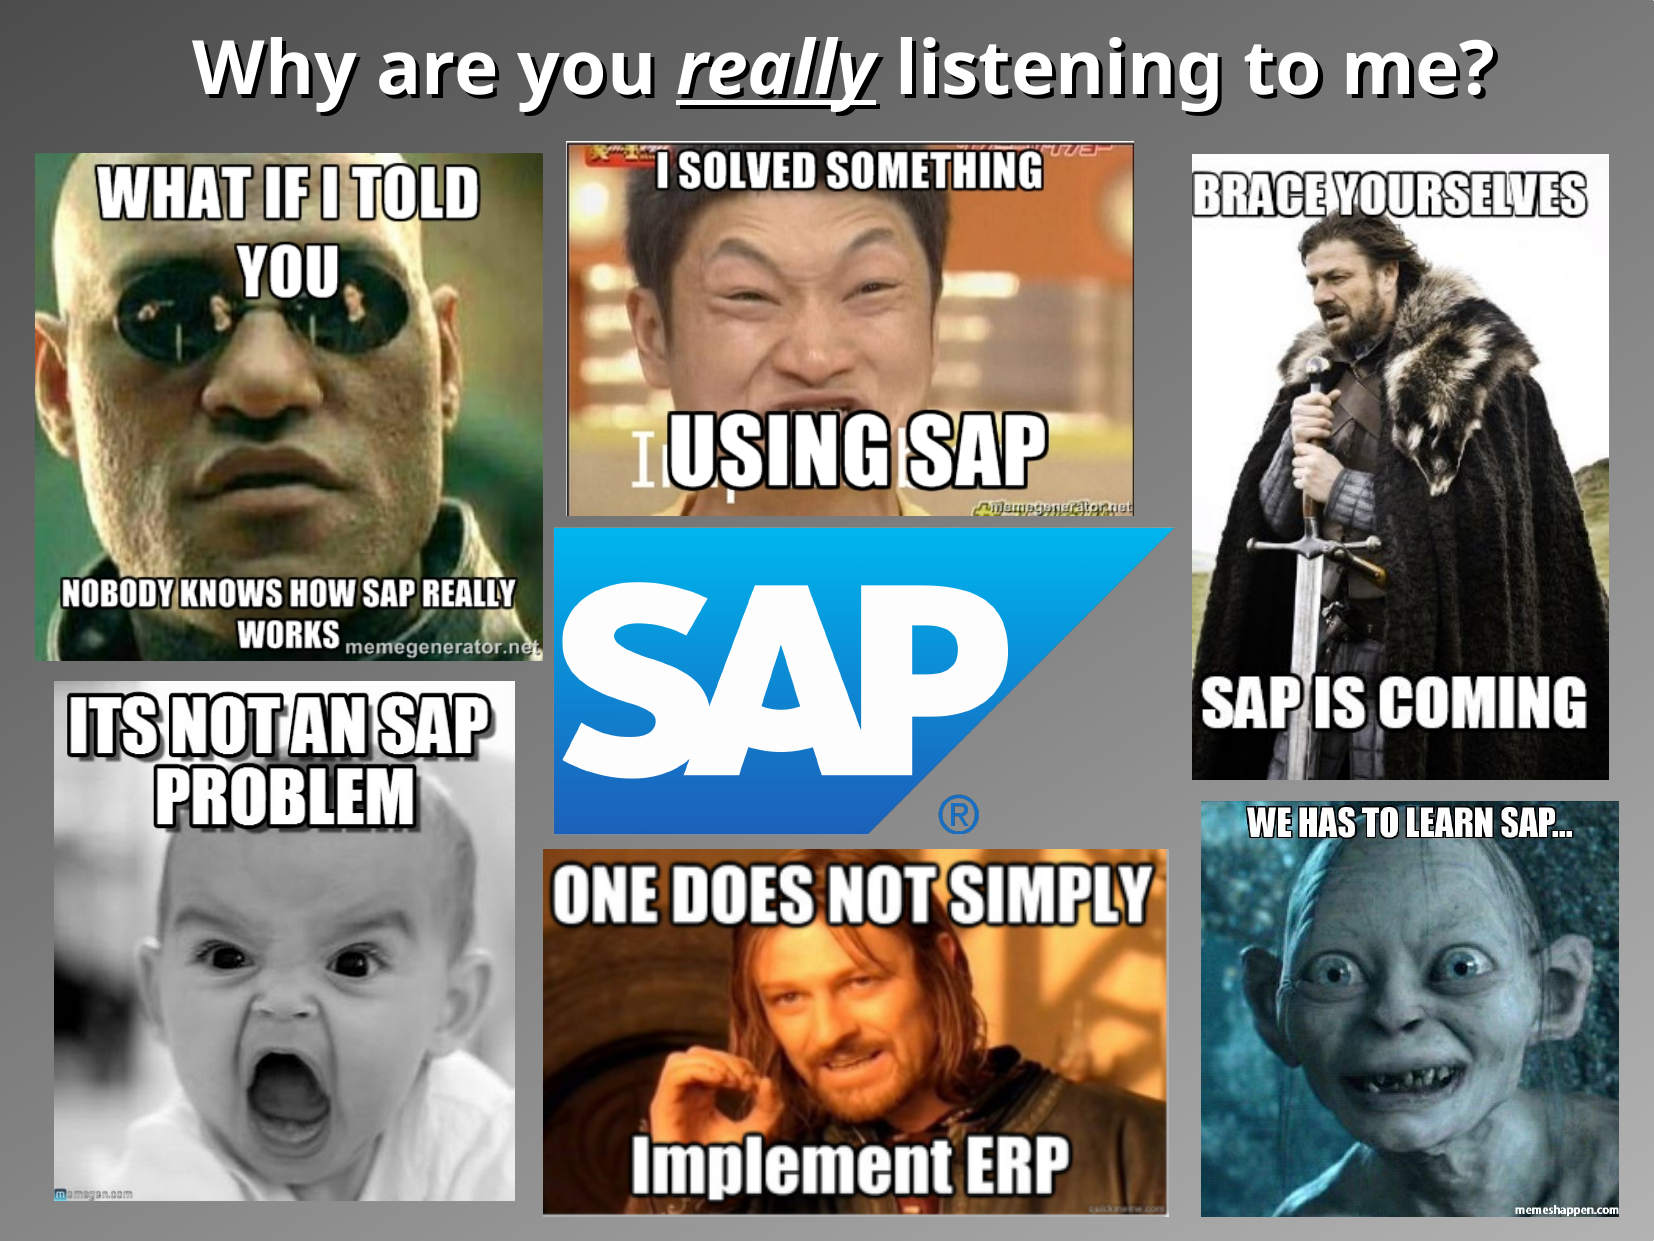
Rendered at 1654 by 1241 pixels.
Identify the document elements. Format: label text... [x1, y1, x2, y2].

title Why are you really listening to me? [118, 0, 1571, 130]
picture [35, 141, 1619, 1217]
